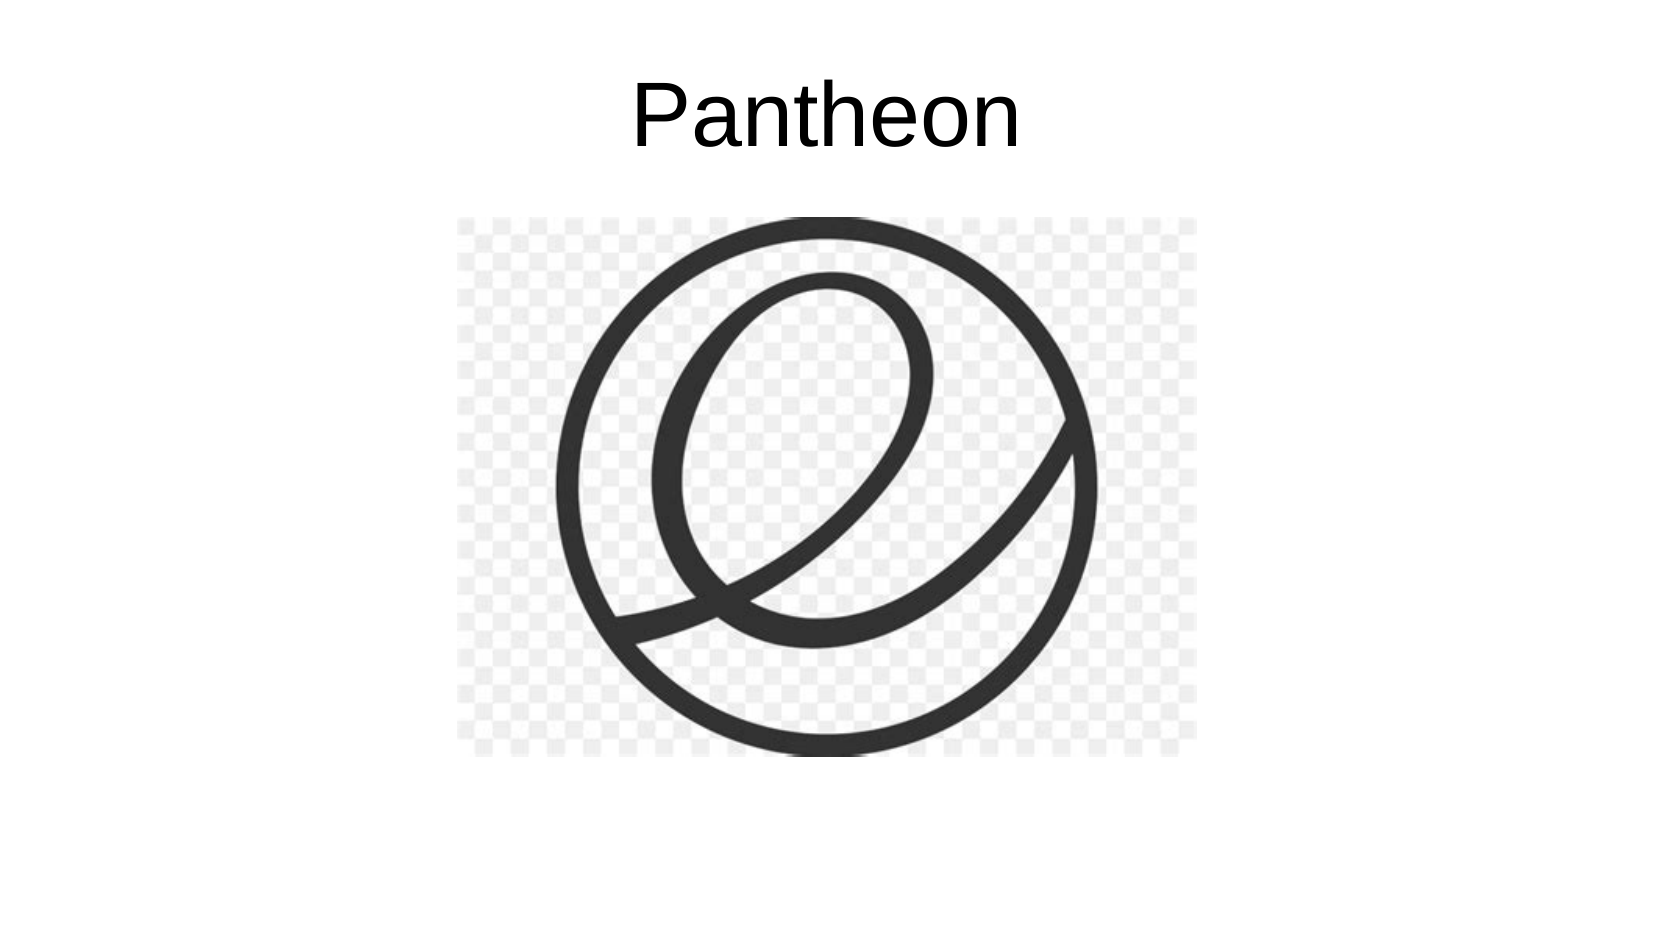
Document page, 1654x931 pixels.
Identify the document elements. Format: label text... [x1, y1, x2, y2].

picture [457, 217, 1197, 758]
title Pantheon [82, 37, 1571, 193]
